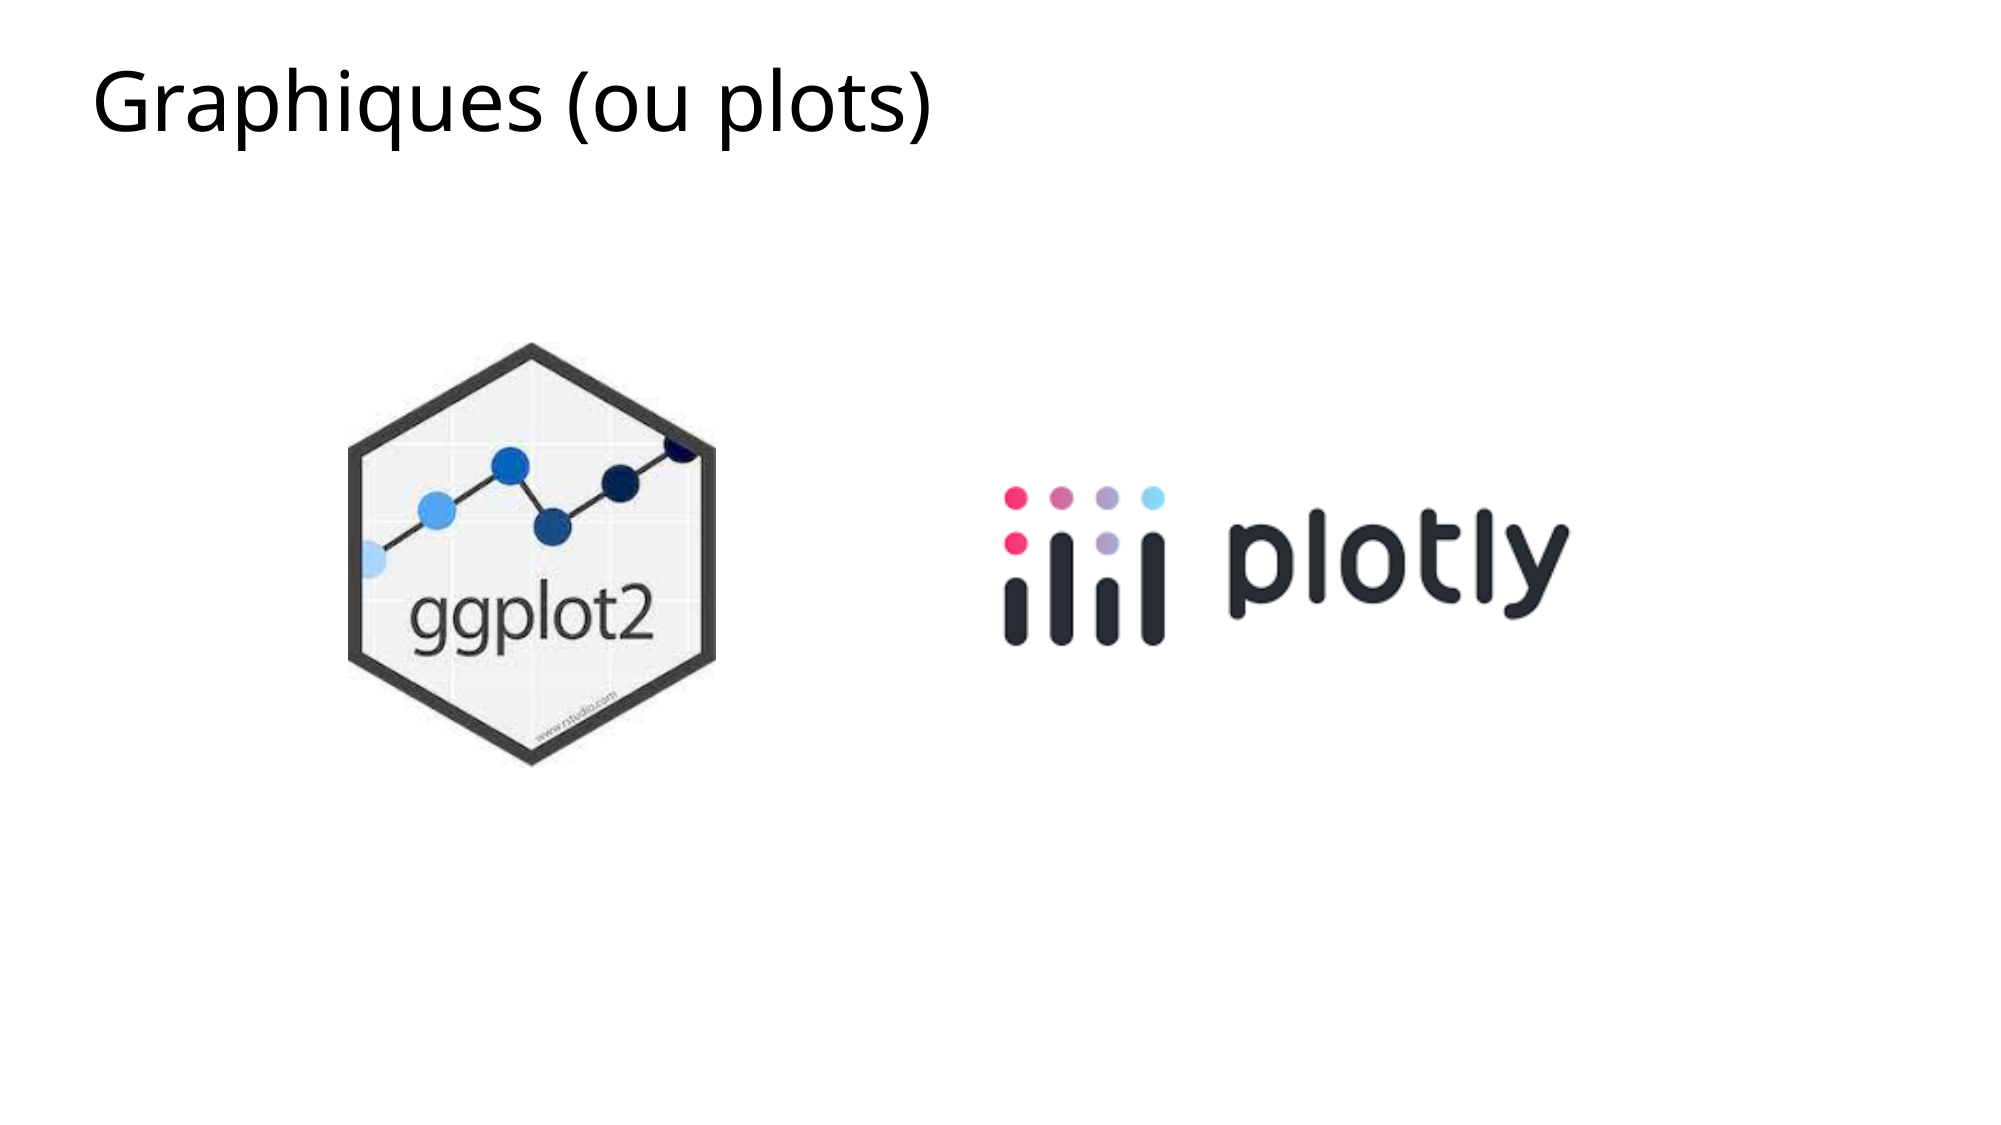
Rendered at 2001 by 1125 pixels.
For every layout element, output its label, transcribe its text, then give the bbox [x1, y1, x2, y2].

text_box Graphiques (ou plots) [76, 35, 1028, 461]
picture [876, 419, 1703, 694]
picture [348, 461, 716, 768]
